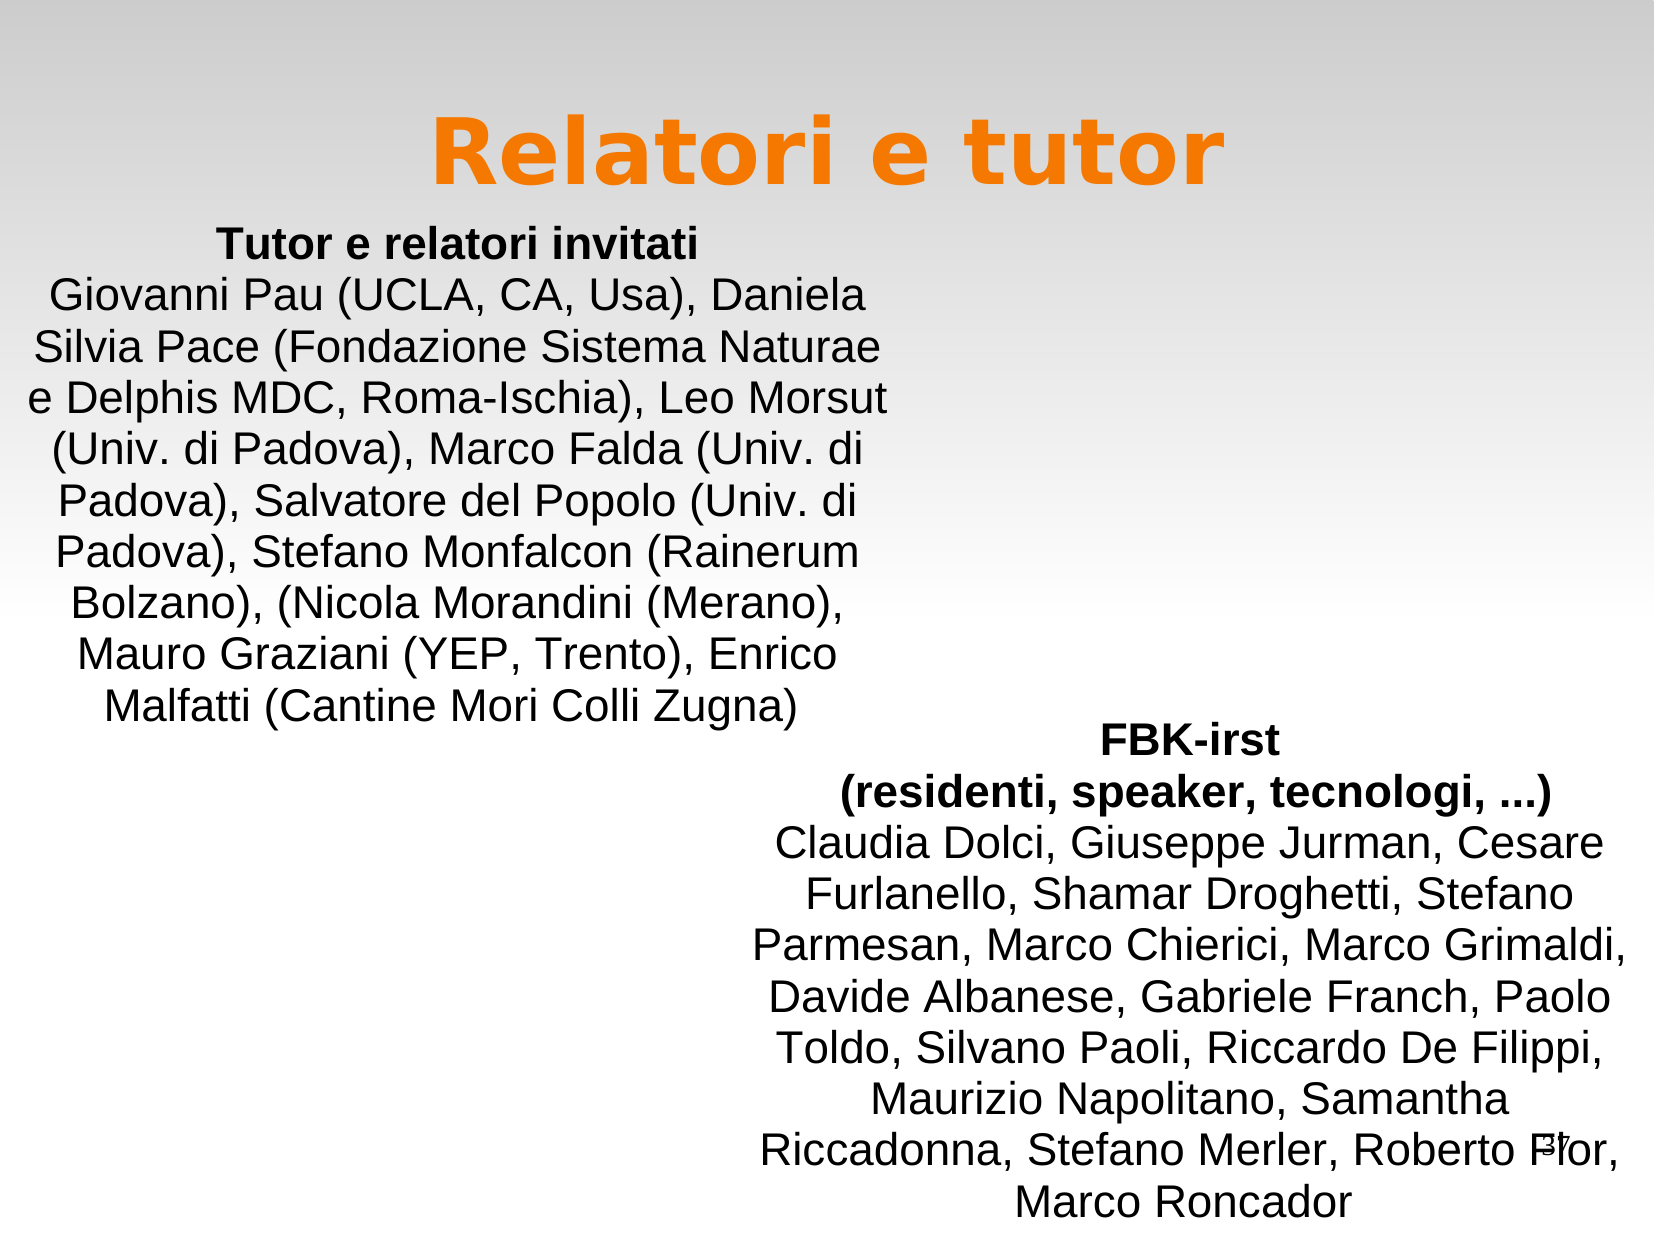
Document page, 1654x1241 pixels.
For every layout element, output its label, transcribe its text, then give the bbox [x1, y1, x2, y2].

title Relatori e tutor [82, 49, 1571, 257]
text_box FBK-irst (residenti, speaker, tecnologi, ...) Claudia Dolci, Giuseppe Jurman, Cesare Furlanello, Shamar Droghetti, Stefano Parmesan, Marco Chierici, Marco Grimaldi, Davide Albanese, Gabriele Franch, Paolo Toldo, Silvano Paoli, Riccardo De Filippi, Maurizio Napolitano, Samantha Riccadonna, Stefano Merler, Roberto Flor, Marco Roncador [732, 706, 1648, 1235]
text_box Tutor e relatori invitati Giovanni Pau (UCLA, CA, Usa), Daniela Silvia Pace (Fondazione Sistema Naturae e Delphis MDC, Roma-Ischia), Leo Morsut (Univ. di Padova), Marco Falda (Univ. di Padova), Salvatore del Popolo (Univ. di Padova), Stefano Monfalcon (Rainerum Bolzano), (Nicola Morandini (Merano), Mauro Graziani (YEP, Trento), Enrico Malfatti (Cantine Mori Colli Zugna) [0, 210, 916, 739]
